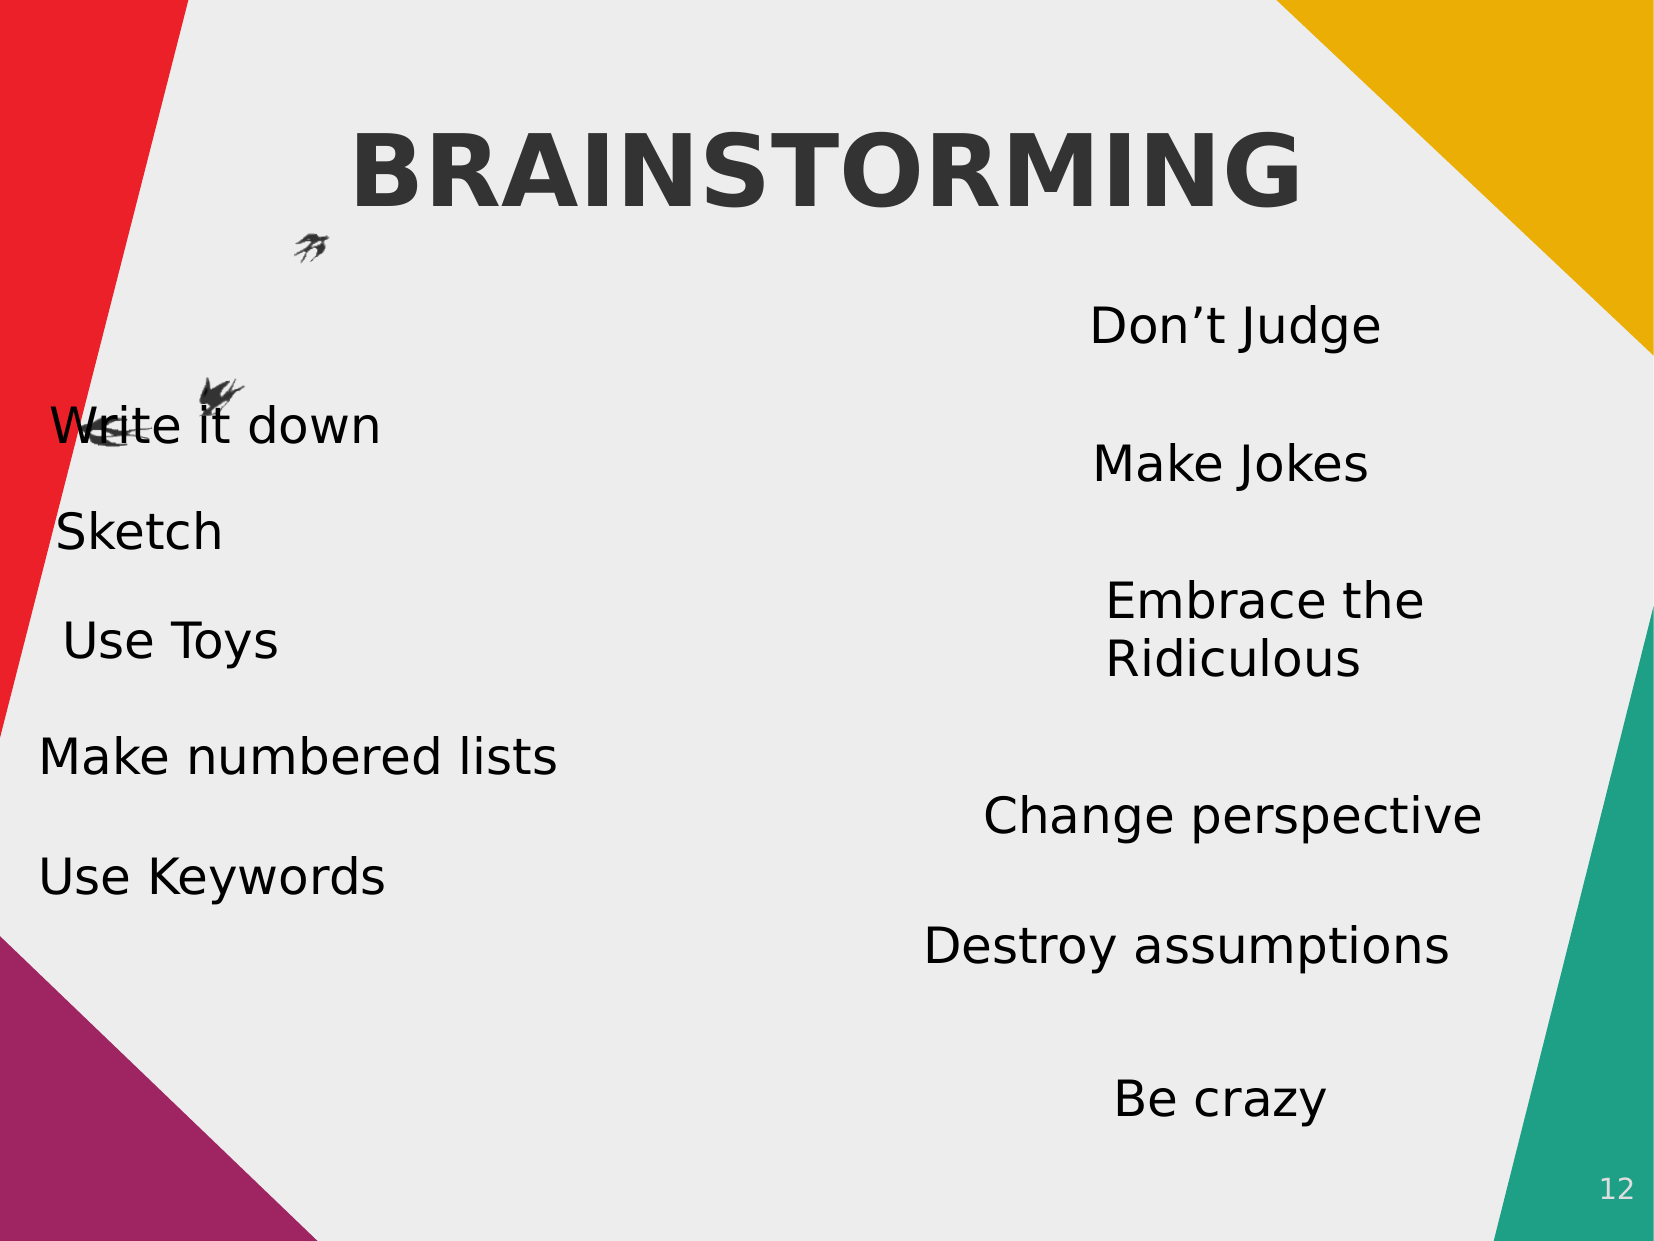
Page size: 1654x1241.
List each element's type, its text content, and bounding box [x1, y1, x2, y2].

text_box Use Toys [47, 604, 368, 697]
text_box Make numbered lists [23, 720, 747, 814]
text_box Embrace the Ridiculous [1090, 564, 1564, 735]
text_box Don’t Judge [1074, 289, 1583, 473]
text_box Write it down [34, 389, 508, 483]
text_box Sketch [40, 496, 296, 589]
text_box Use Keywords [23, 840, 747, 1011]
title BRAINSTORMING [114, 73, 1539, 271]
text_box Change perspective [968, 779, 1654, 873]
text_box Be crazy [1098, 1062, 1416, 1156]
text_box Destroy assumptions [908, 909, 1642, 1003]
picture [81, 200, 730, 674]
text_box Make Jokes [1077, 473, 1477, 520]
